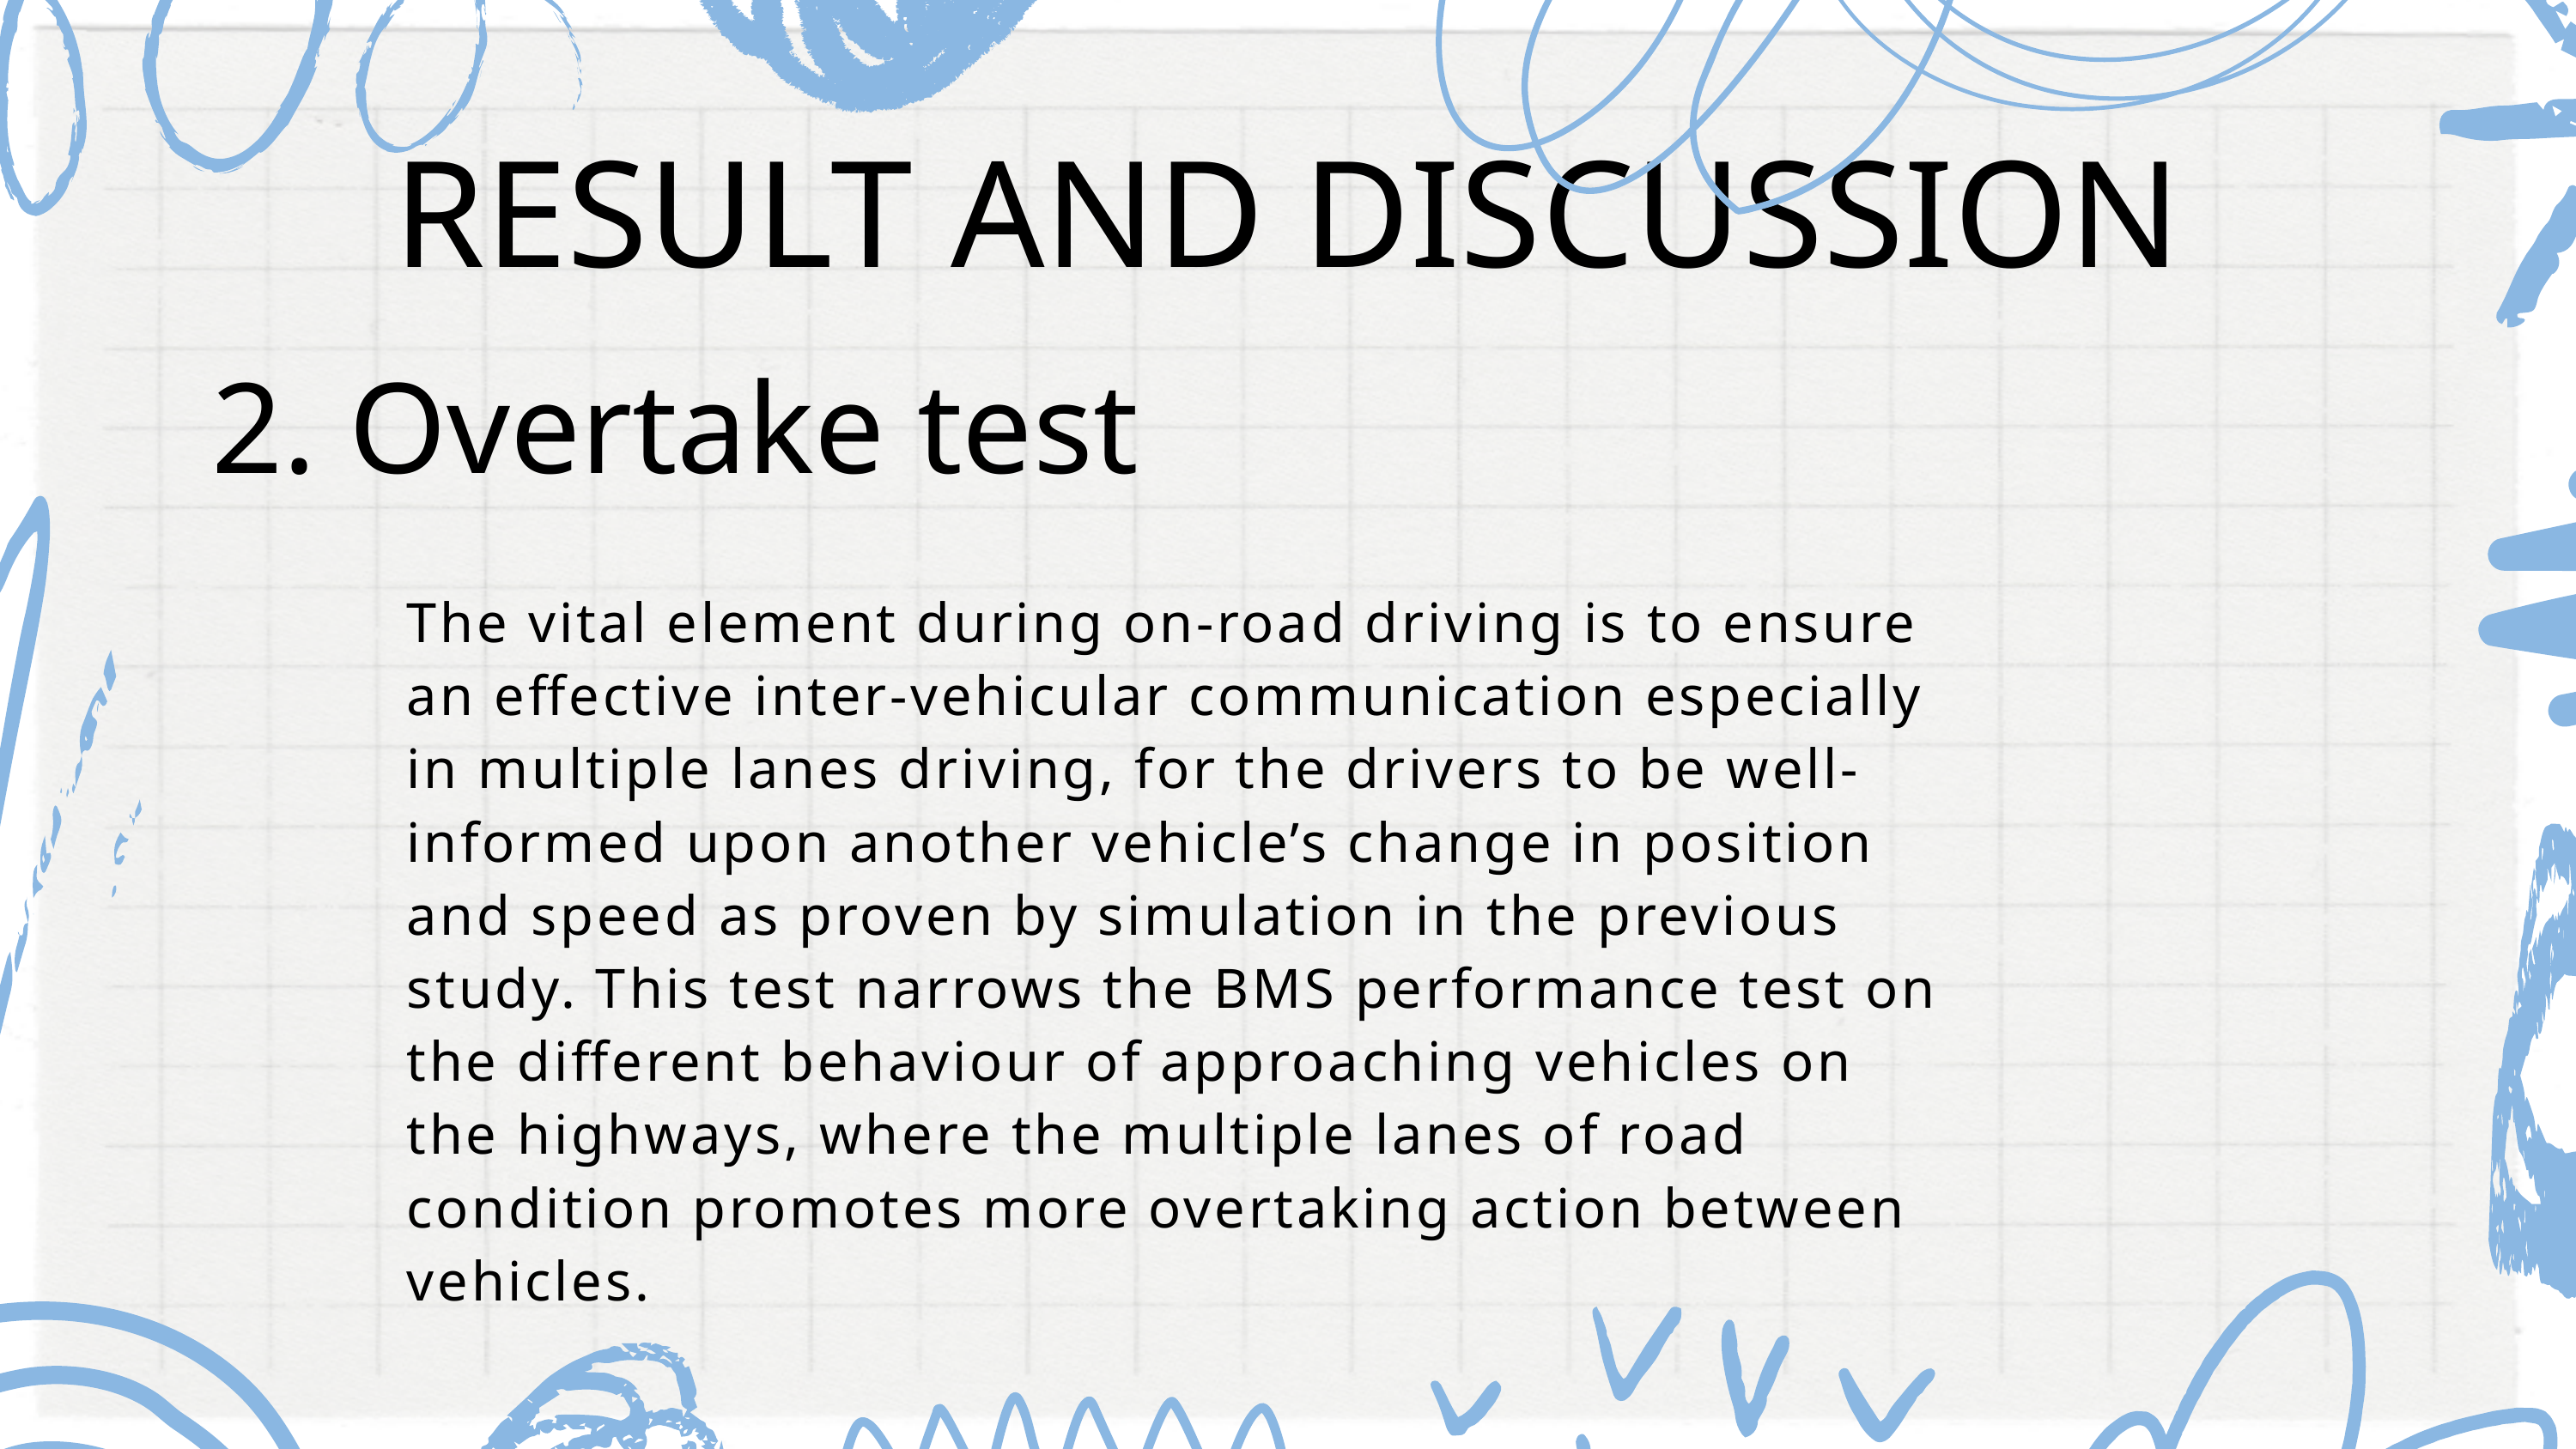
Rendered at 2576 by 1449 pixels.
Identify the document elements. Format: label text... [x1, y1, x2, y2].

text_box 2. Overtake test [114, 377, 1236, 506]
text_box The vital element during on-road driving is to ensure an effective inter-vehicular communication especially in multiple lanes driving, for the drivers to be well-informed upon another vehicle’s change in position and speed as proven by simulation in the previous study. This test narrows the BMS performance test on the different behaviour of approaching vehicles on the highways, where the multiple lanes of road condition promotes more overtaking action between vehicles. [406, 579, 1942, 1302]
text_box RESULT AND DISCUSSION [382, 153, 2194, 305]
text_box [0, 0, 2576, 1449]
